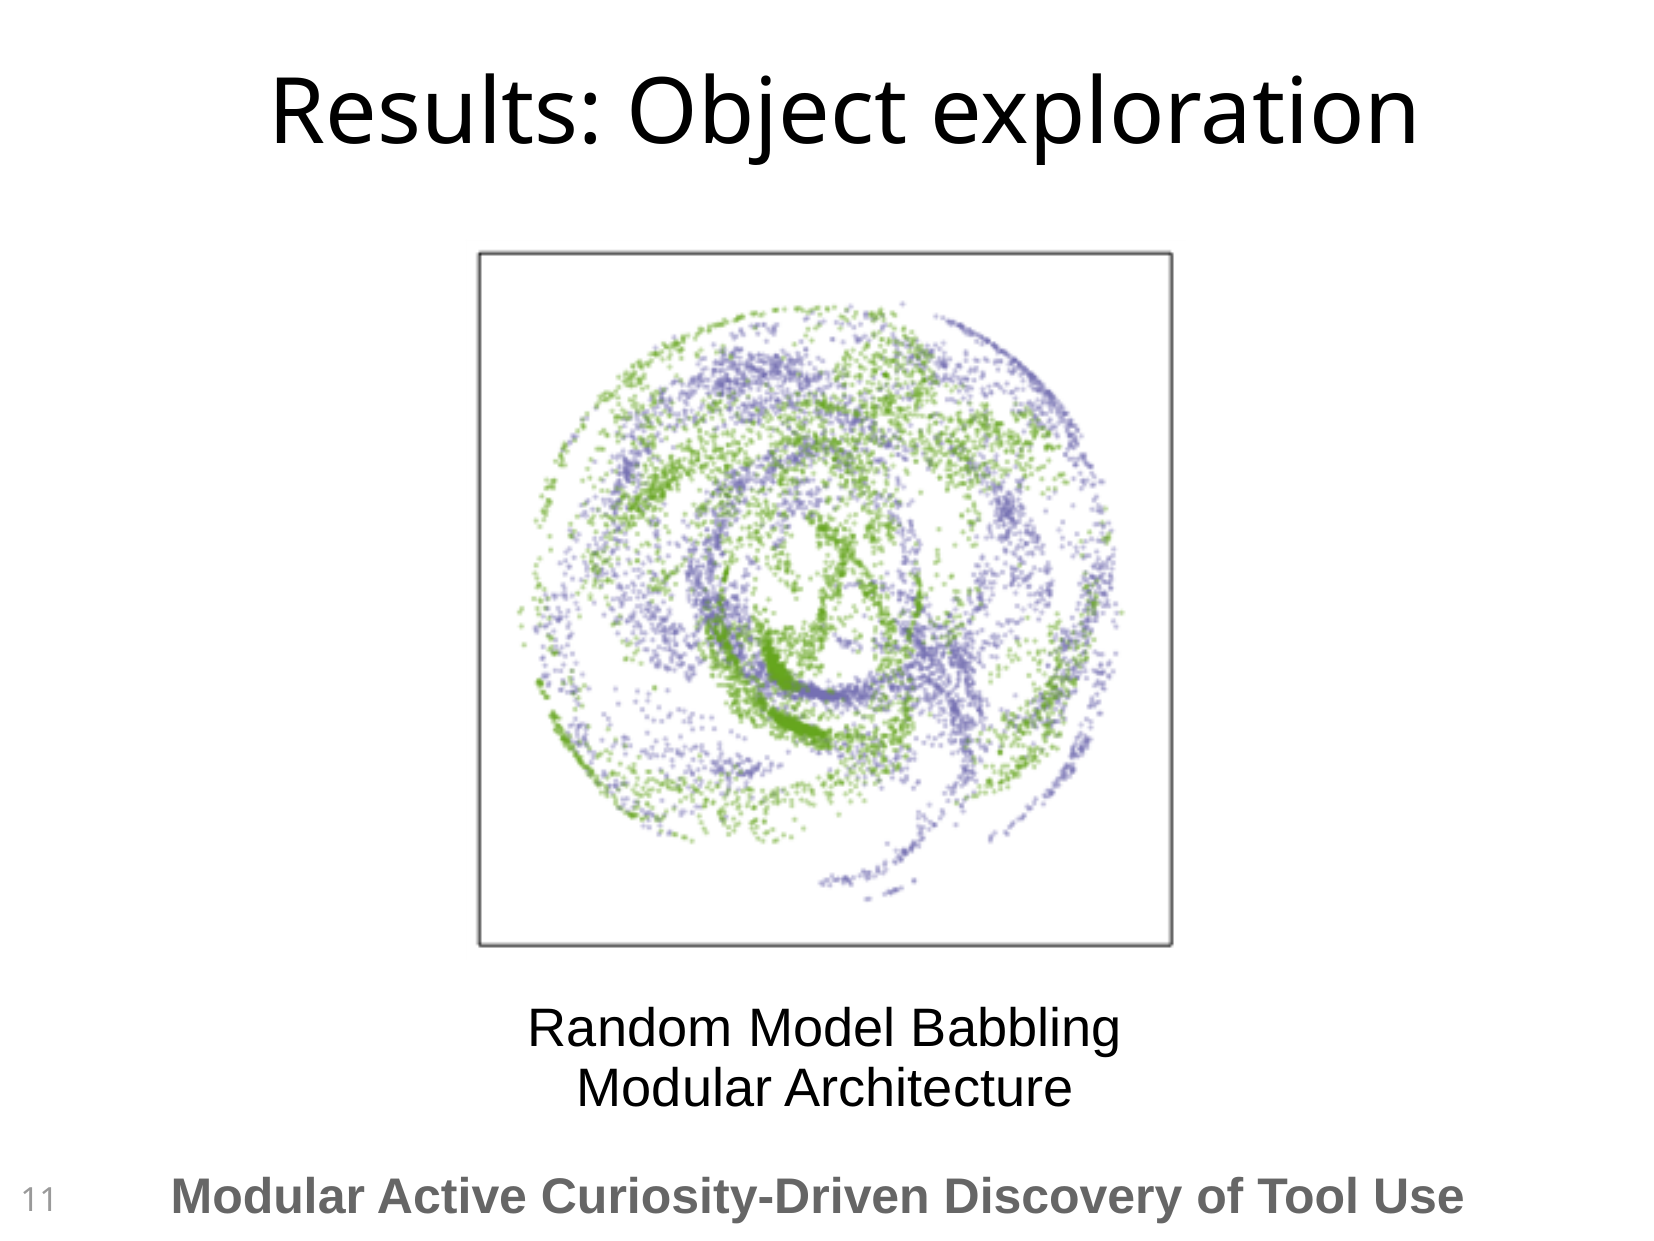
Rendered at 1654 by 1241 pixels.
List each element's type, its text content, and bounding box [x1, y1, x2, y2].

text_box Random Model Babbling Modular Architecture [345, 990, 1306, 1160]
text_box Modular Active Curiosity-Driven Discovery of Tool Use [155, 1160, 1481, 1232]
title 11 [3, 1168, 76, 1231]
picture [465, 239, 1186, 961]
title Results: Object exploration [101, 50, 1591, 166]
